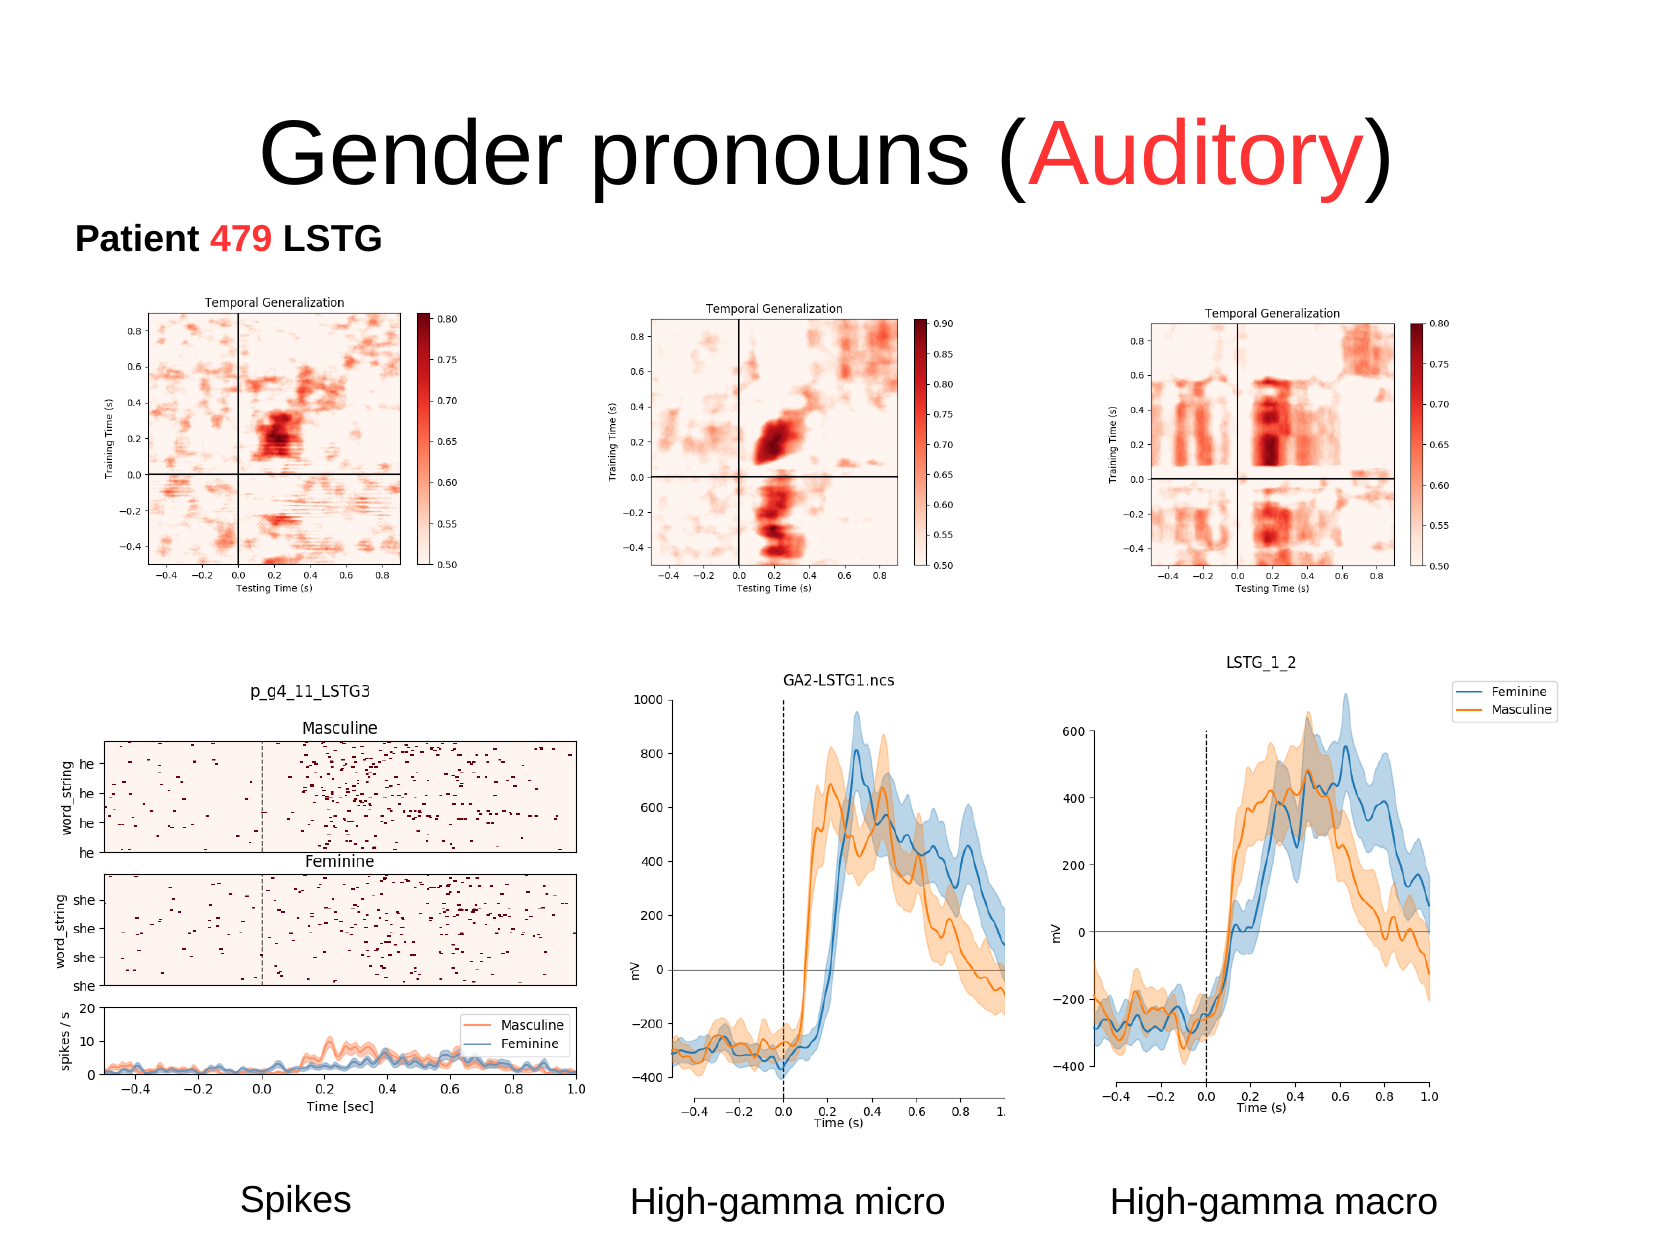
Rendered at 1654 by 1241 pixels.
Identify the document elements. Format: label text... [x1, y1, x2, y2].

picture [1080, 285, 1501, 601]
text_box Spikes [225, 1171, 406, 1229]
text_box High-gamma micro [615, 1173, 976, 1231]
picture [579, 280, 1006, 601]
text_box High-gamma macro [1095, 1173, 1456, 1231]
title Gender pronouns (Auditory) [82, 49, 1571, 257]
picture [75, 273, 511, 601]
text_box Patient 479 LSTG [60, 210, 616, 271]
picture [15, 611, 1654, 1155]
